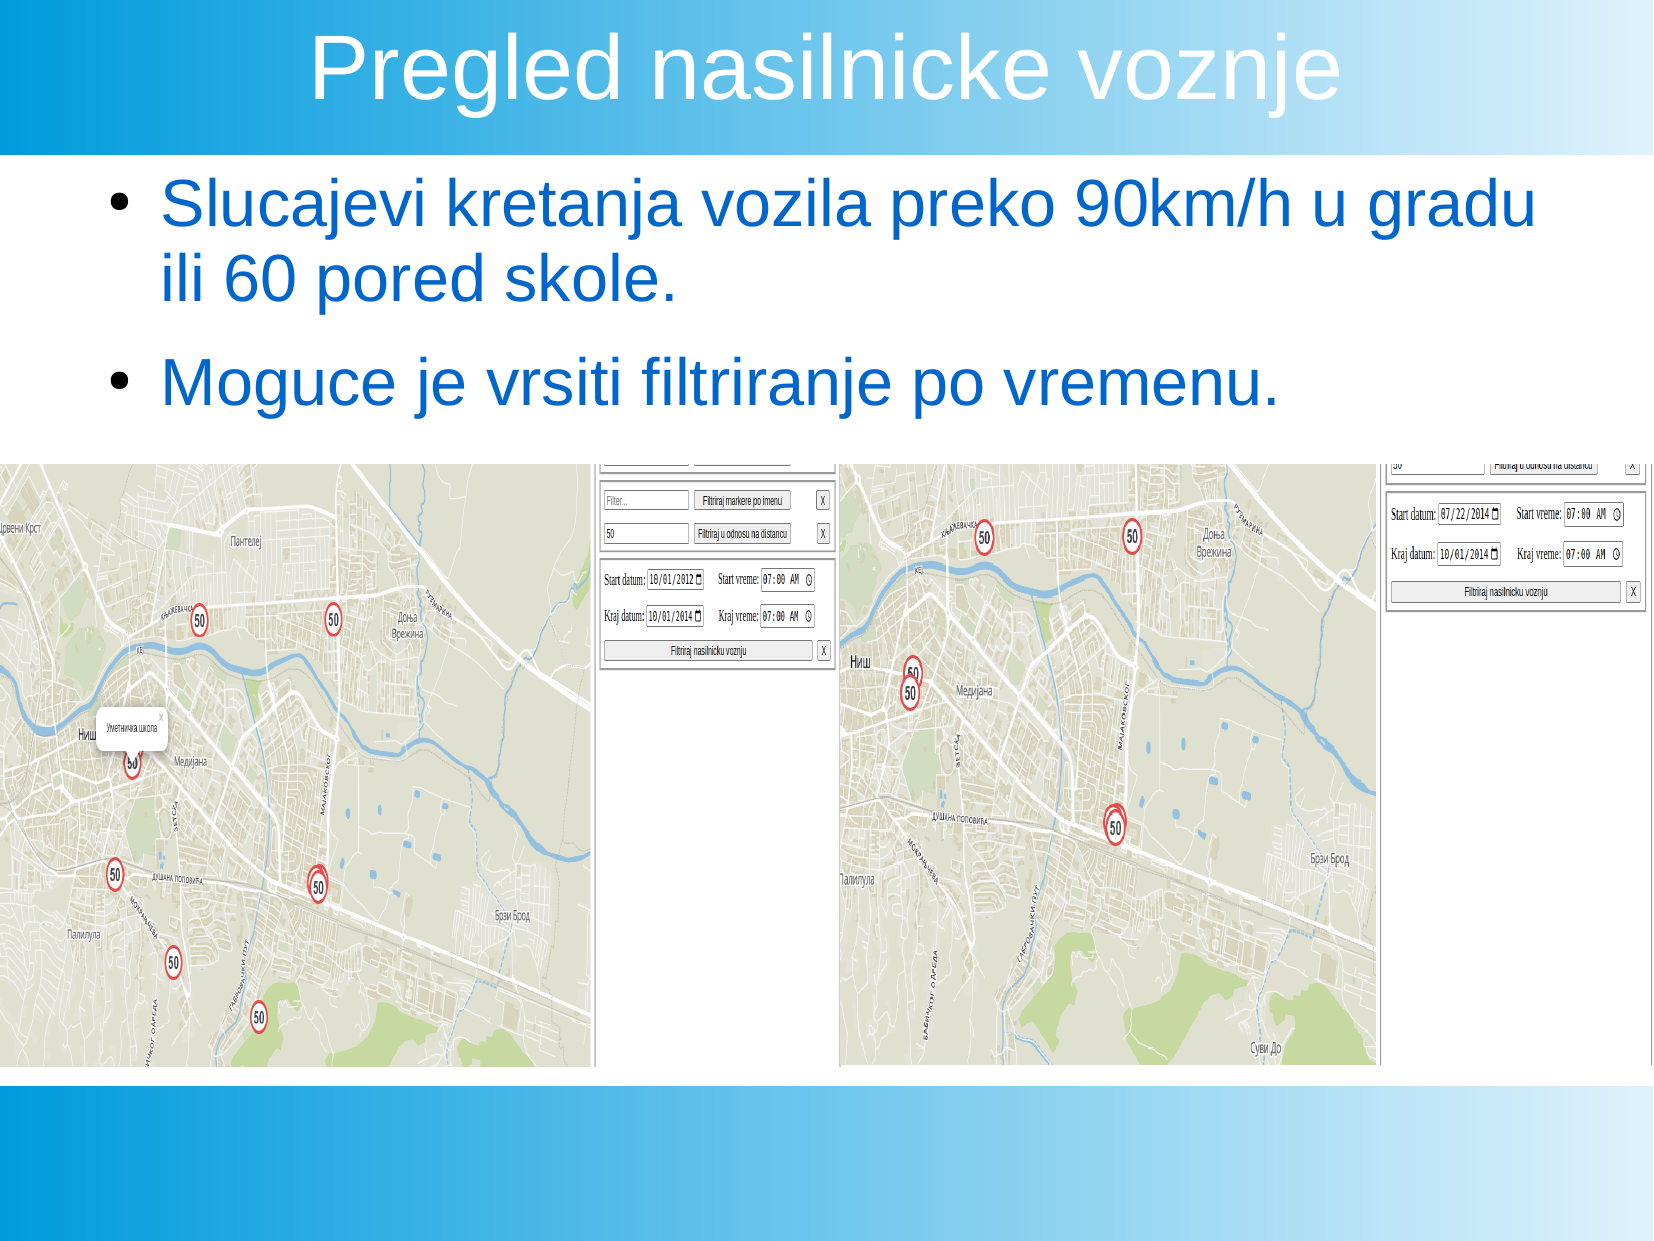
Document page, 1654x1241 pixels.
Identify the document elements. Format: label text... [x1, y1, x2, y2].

title Pregled nasilnicke voznje [82, 15, 1571, 121]
list Slucajevi kretanja vozila preko 90km/h u gradu ili 60 pored skole. Moguce je vrsiti filtriranje po vremenu. [90, 165, 1579, 464]
picture [0, 464, 1654, 1068]
